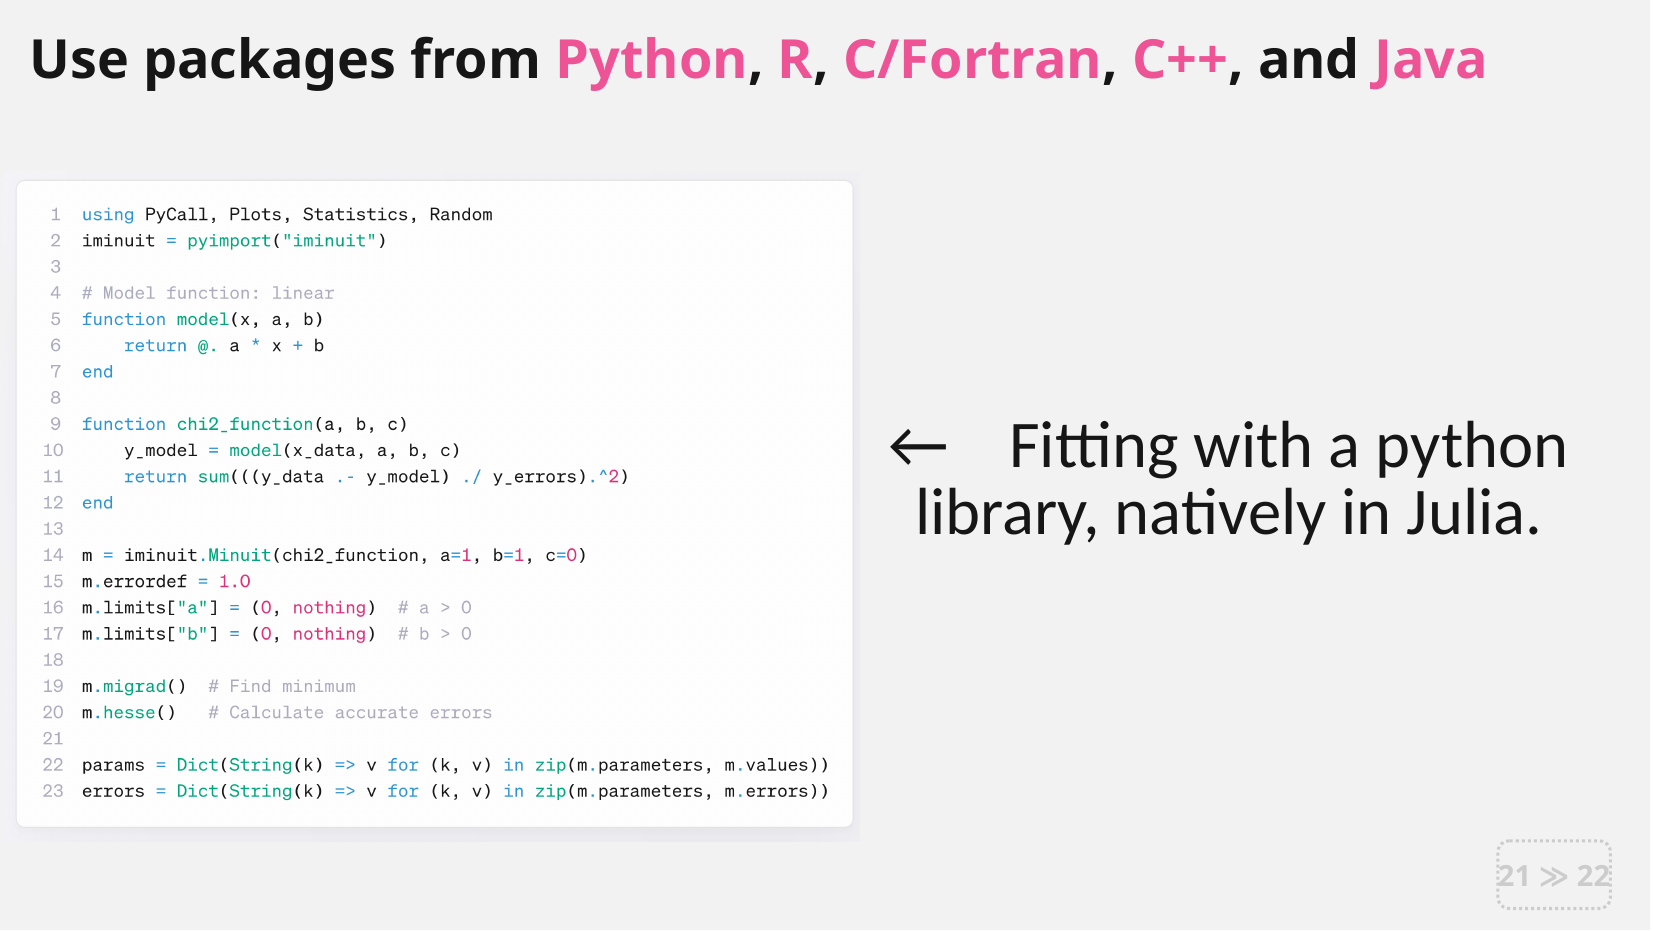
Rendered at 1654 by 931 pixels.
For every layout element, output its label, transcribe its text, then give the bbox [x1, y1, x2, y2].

title Use packages from Python, R, C/Fortran, C++, and Java [29, 0, 1613, 118]
picture [2, 171, 861, 842]
list ← Fitting with a python library, natively in Julia. [844, 143, 1614, 826]
